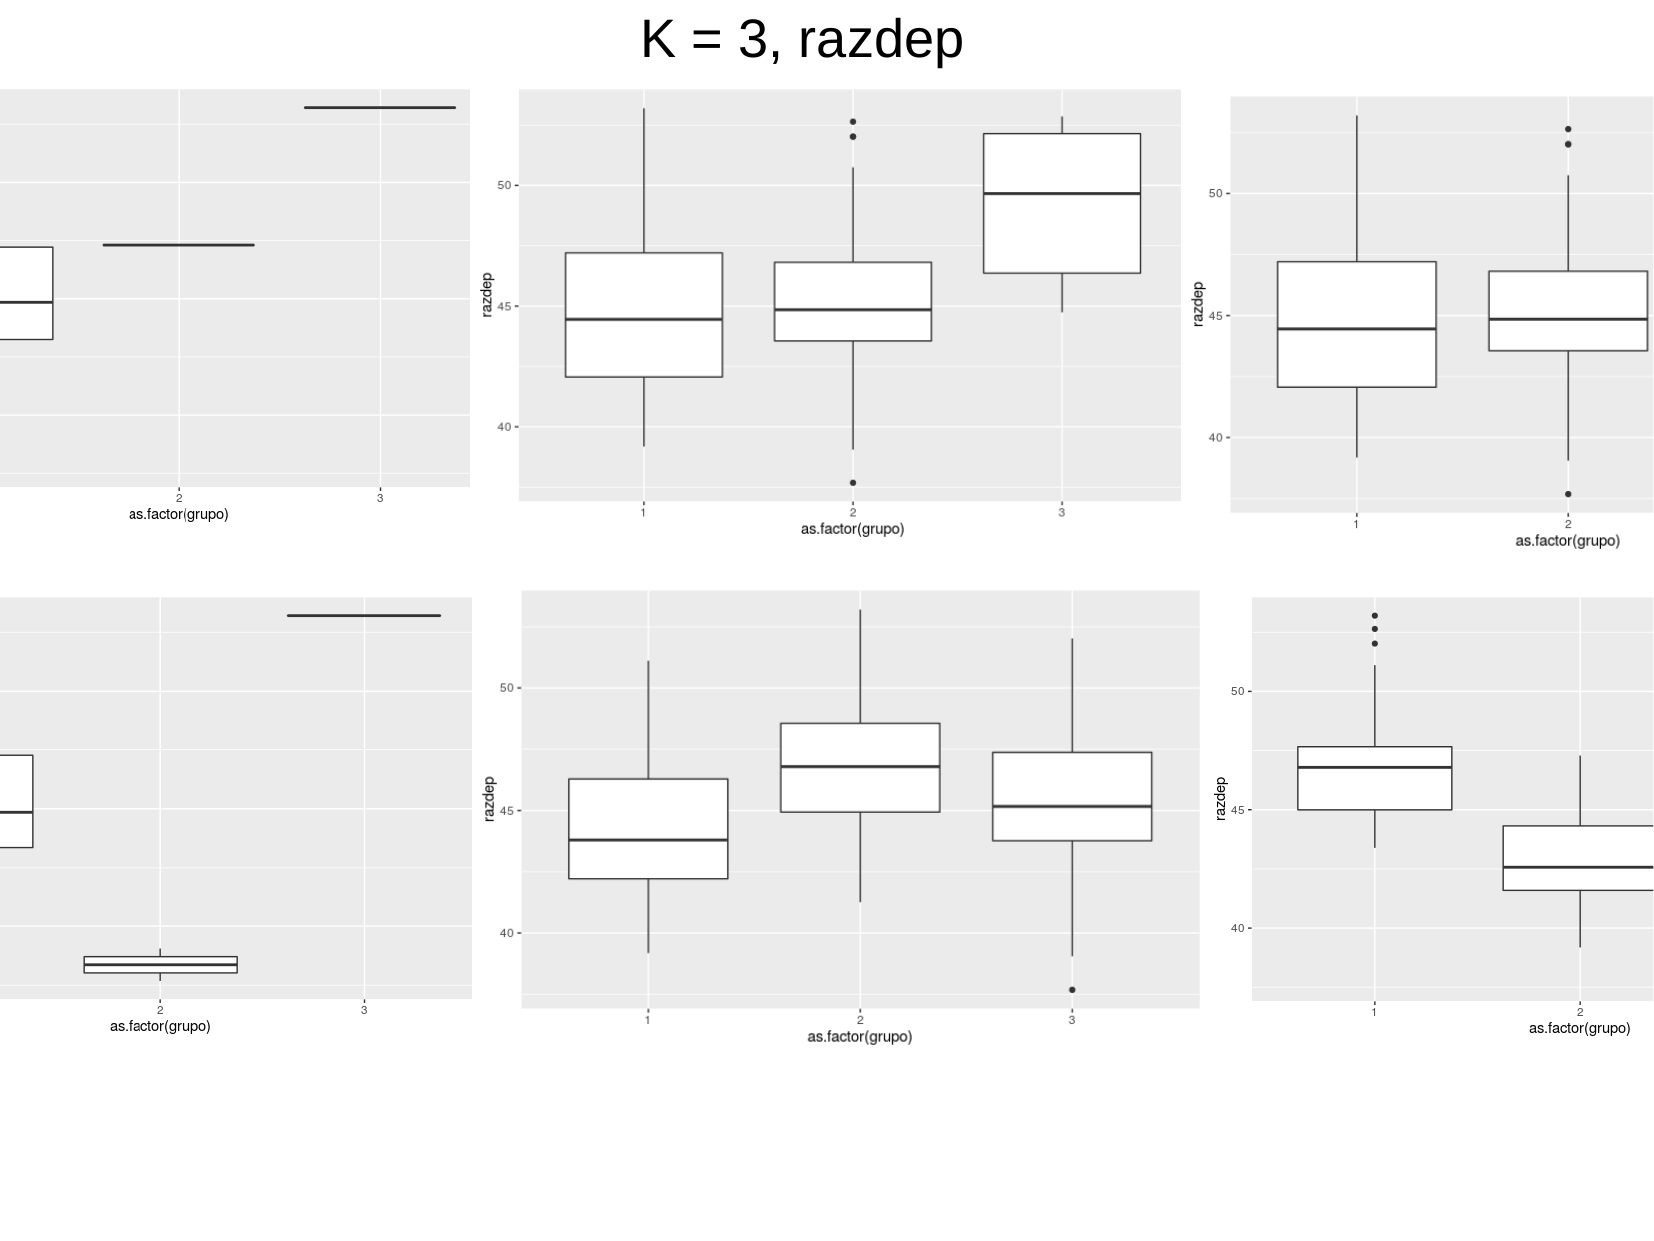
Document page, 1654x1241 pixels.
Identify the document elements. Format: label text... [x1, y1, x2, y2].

picture [0, 583, 1654, 1052]
picture [0, 82, 1654, 556]
title K = 3, razdep [59, 0, 1548, 89]
